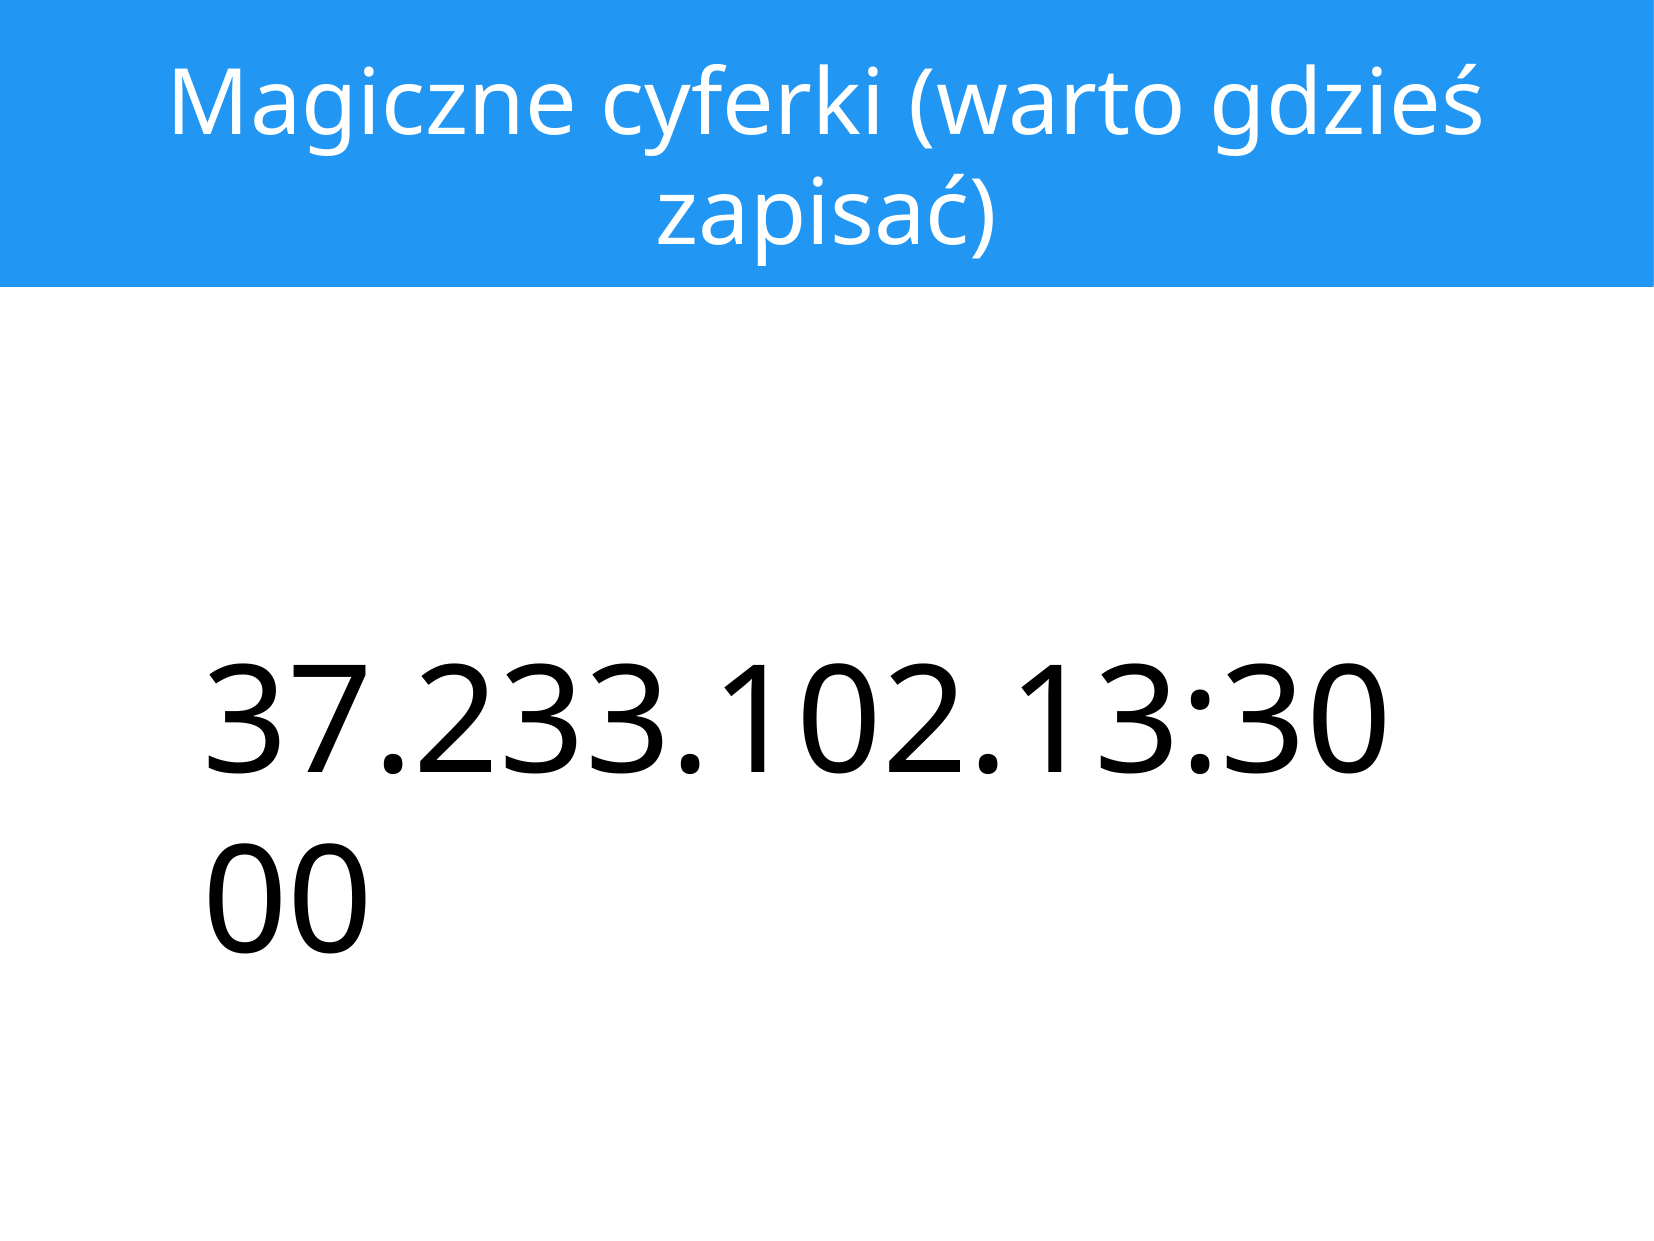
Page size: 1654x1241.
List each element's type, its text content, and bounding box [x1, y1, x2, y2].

list 37.233.102.13:3000 [202, 622, 1452, 805]
title Magiczne cyferki (warto gdzieś zapisać) [82, 97, 1571, 209]
